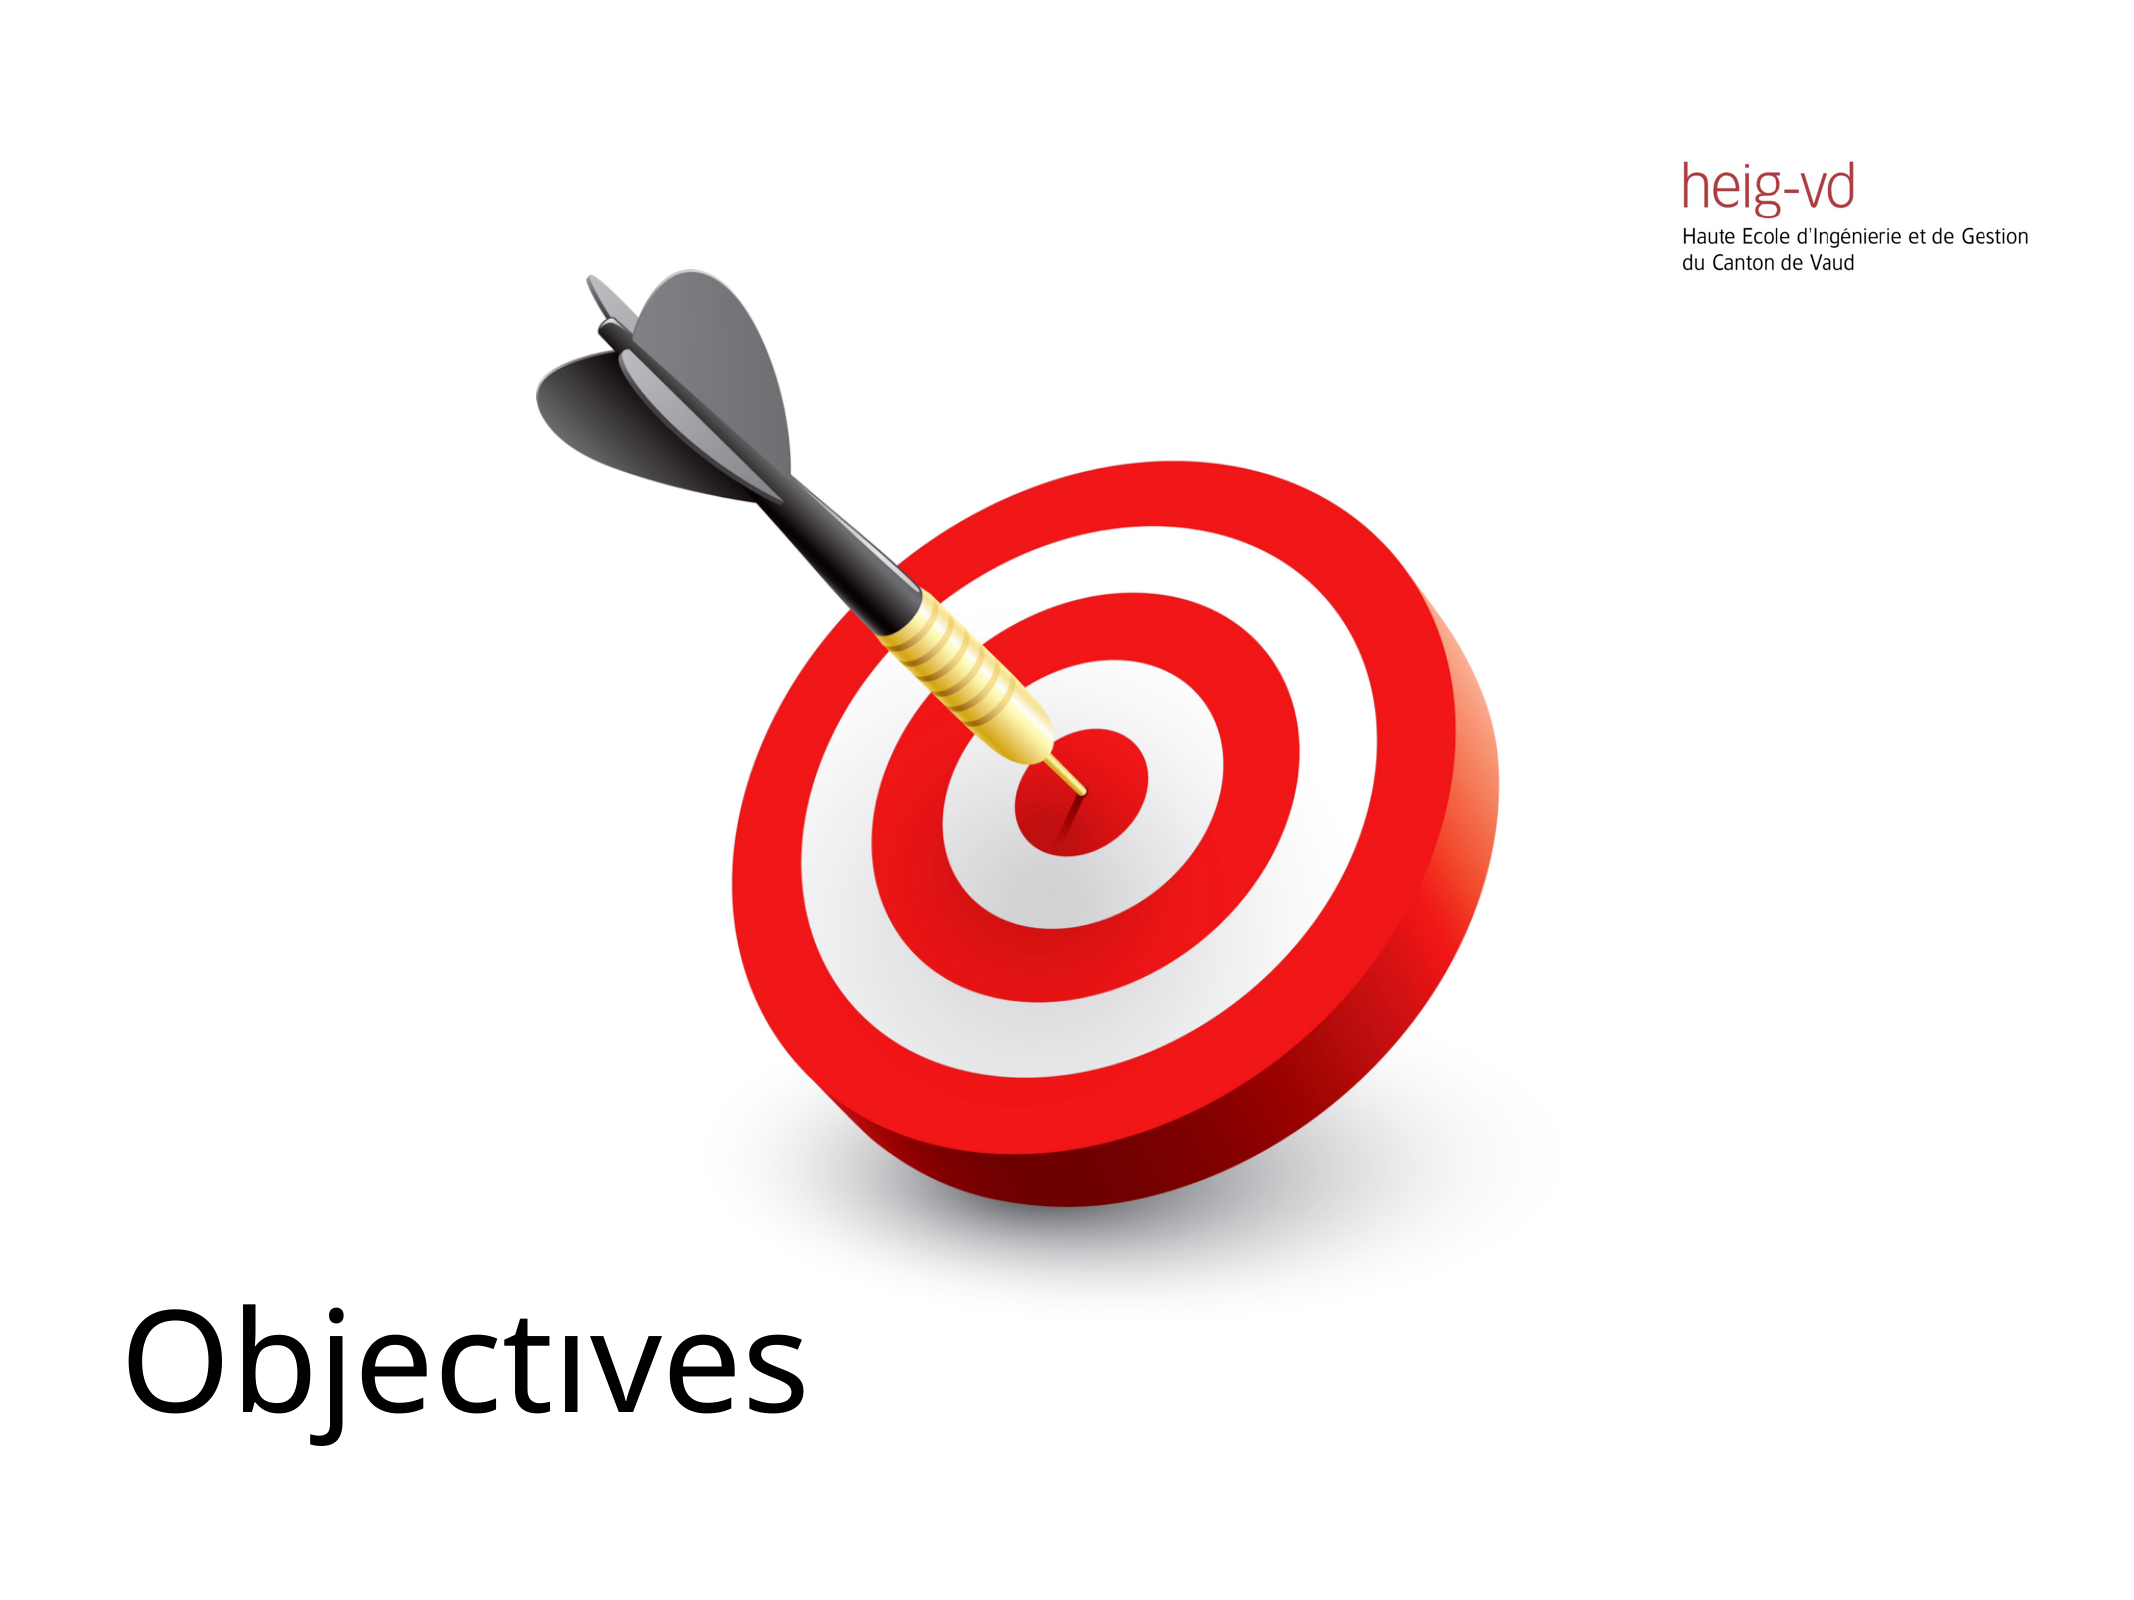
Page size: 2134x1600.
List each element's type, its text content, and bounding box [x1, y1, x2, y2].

picture [536, 269, 1598, 1331]
picture [1672, 149, 2036, 284]
text_box Objectives [112, 1262, 2054, 1449]
